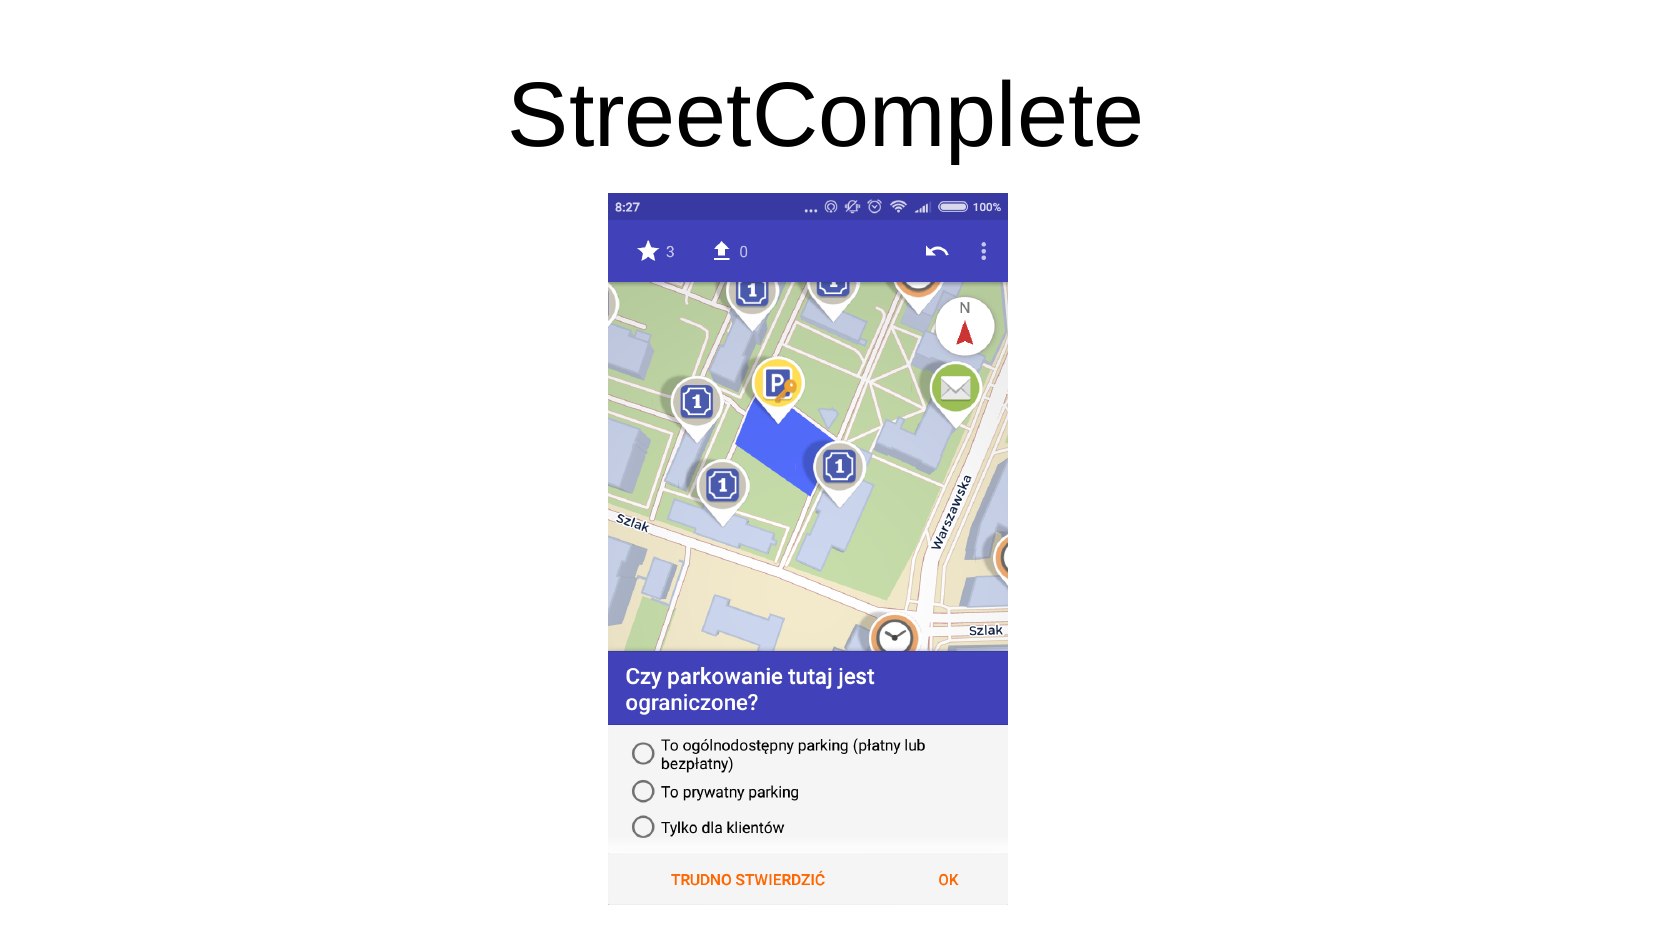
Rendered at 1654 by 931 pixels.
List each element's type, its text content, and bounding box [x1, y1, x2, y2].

title StreetComplete [82, 37, 1571, 193]
picture [608, 193, 1008, 905]
